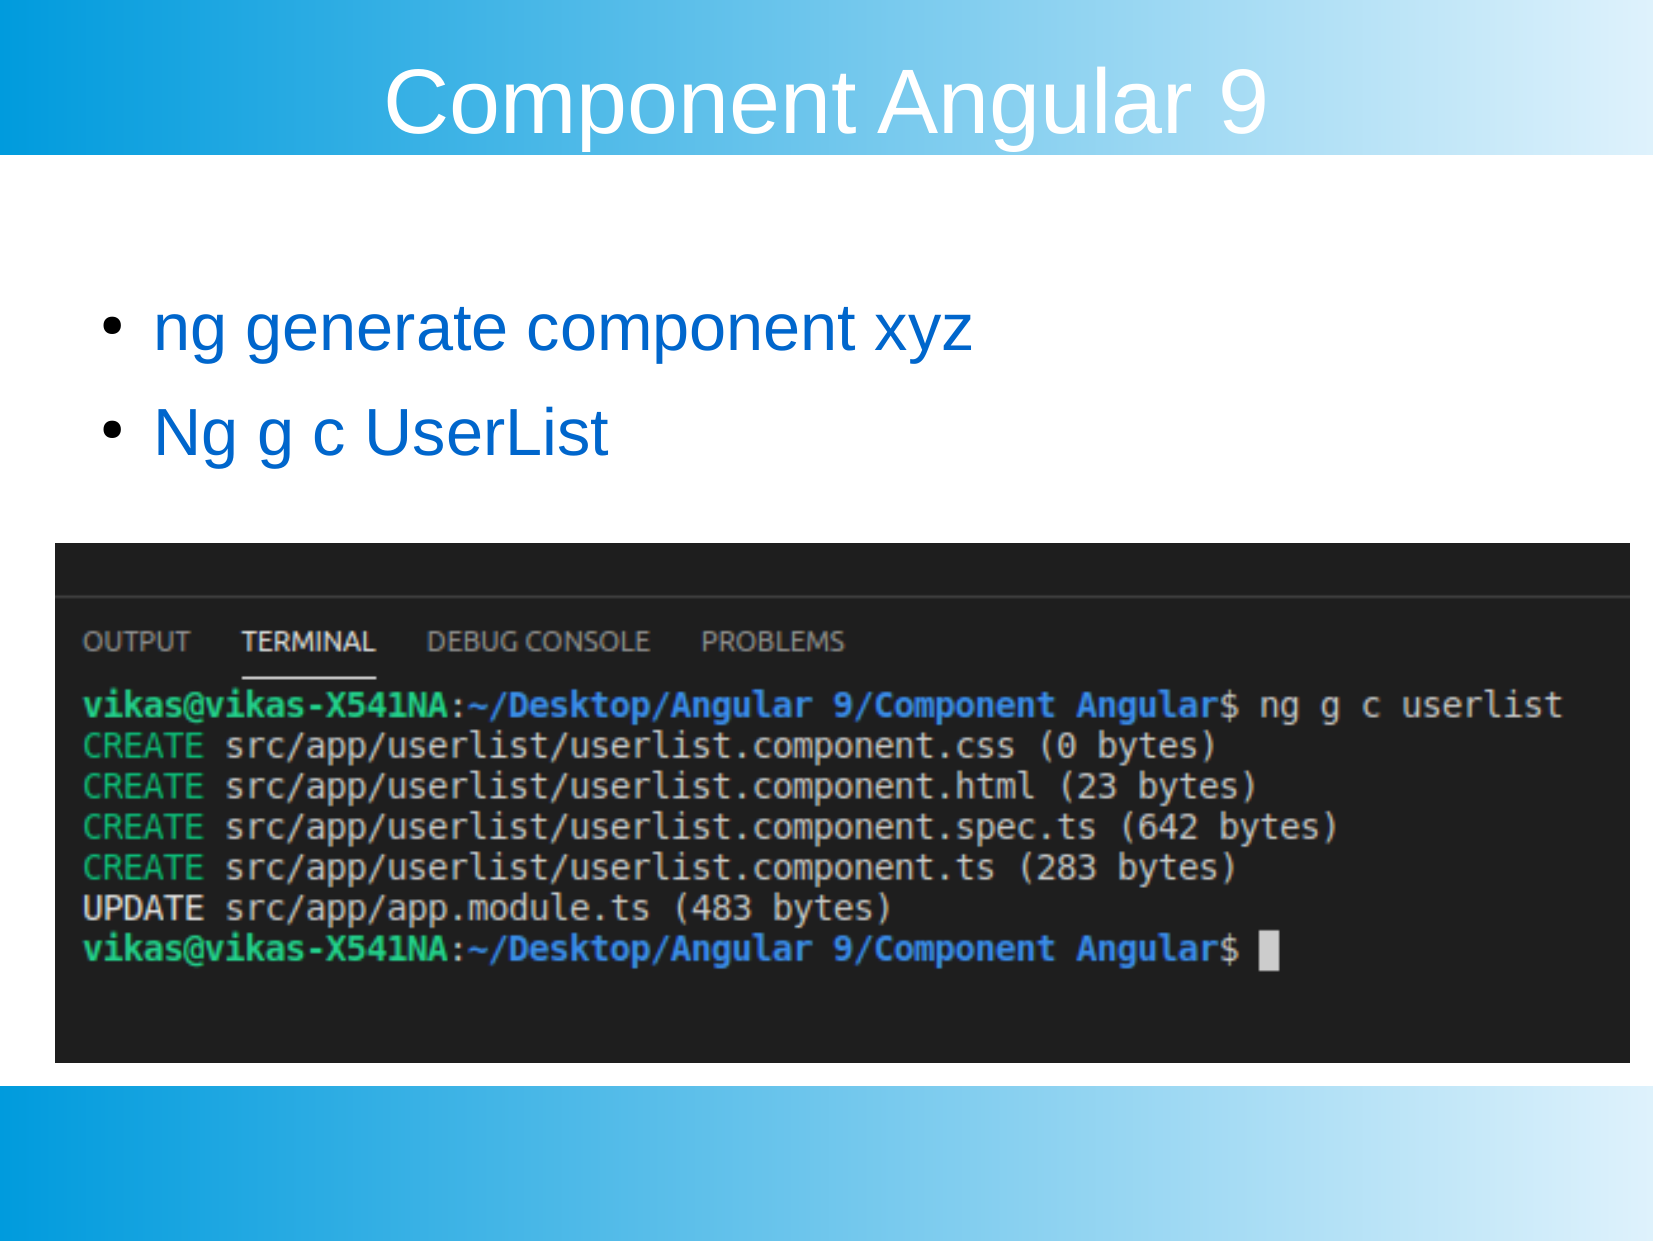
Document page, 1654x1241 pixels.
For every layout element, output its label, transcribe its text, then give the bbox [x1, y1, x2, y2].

picture [55, 543, 1630, 1063]
title Component Angular 9 [82, 49, 1571, 155]
list ng generate component xyz Ng g c UserList [82, 290, 1571, 543]
